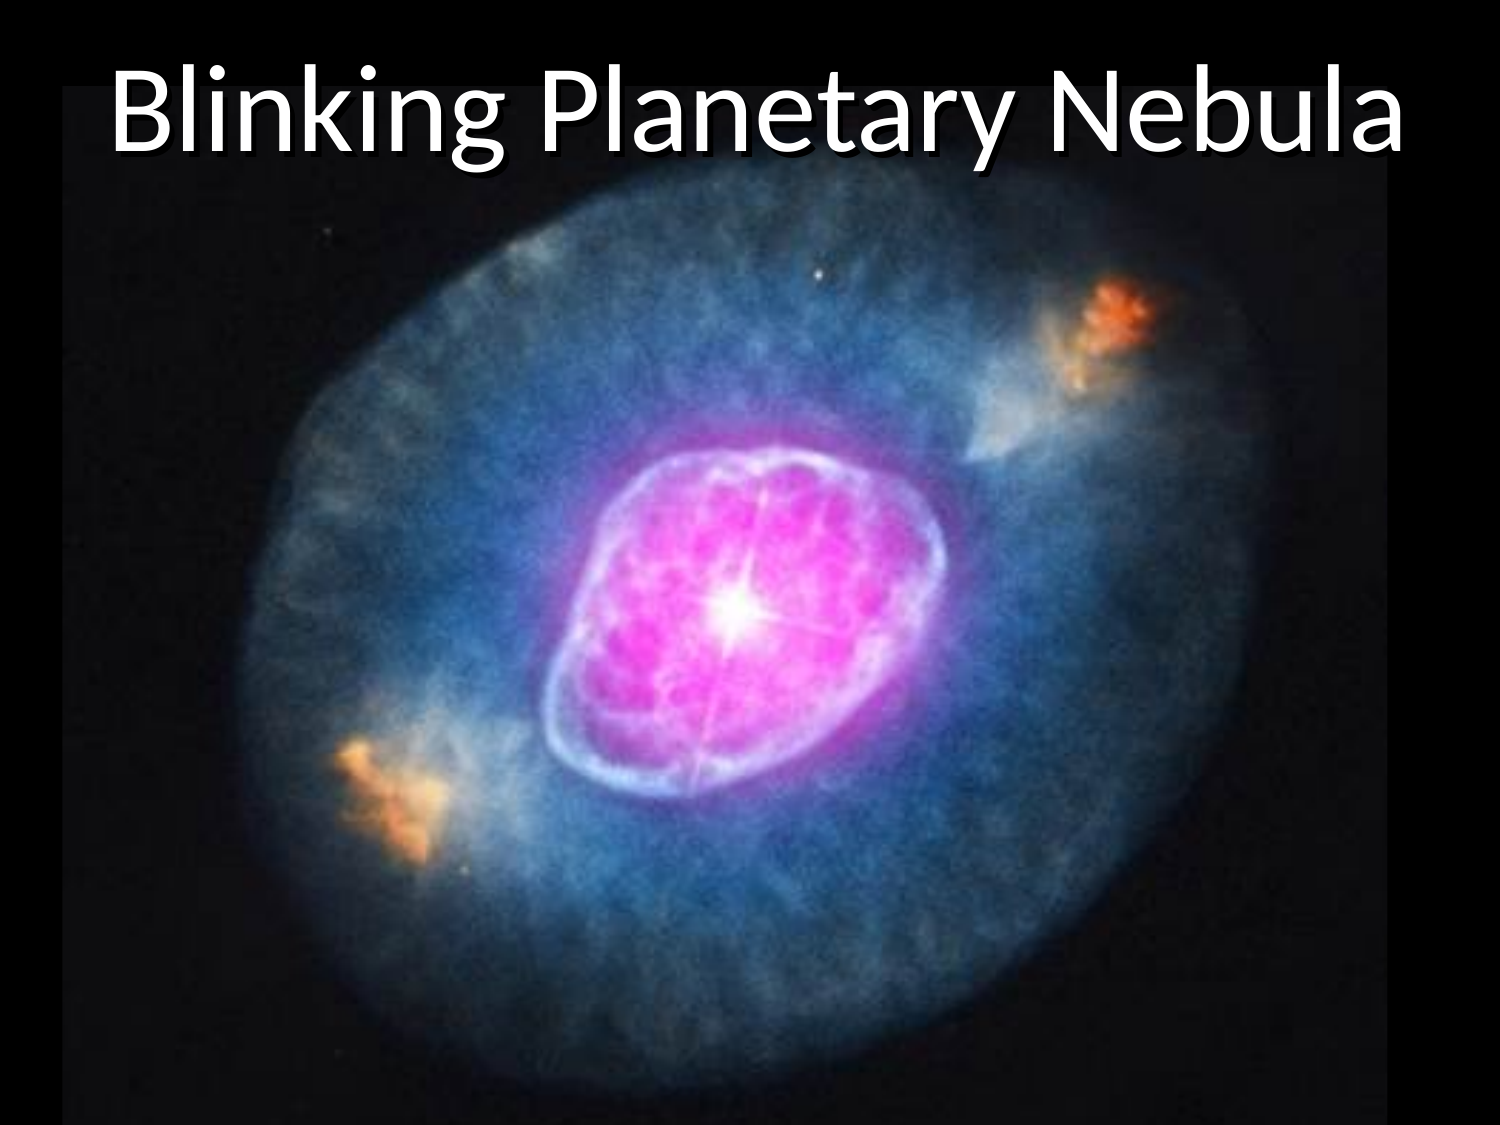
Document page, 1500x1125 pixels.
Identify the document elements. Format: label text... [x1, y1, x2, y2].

picture [62, 187, 1388, 1125]
text_box Blinking Planetary Nebula [16, 19, 1500, 187]
